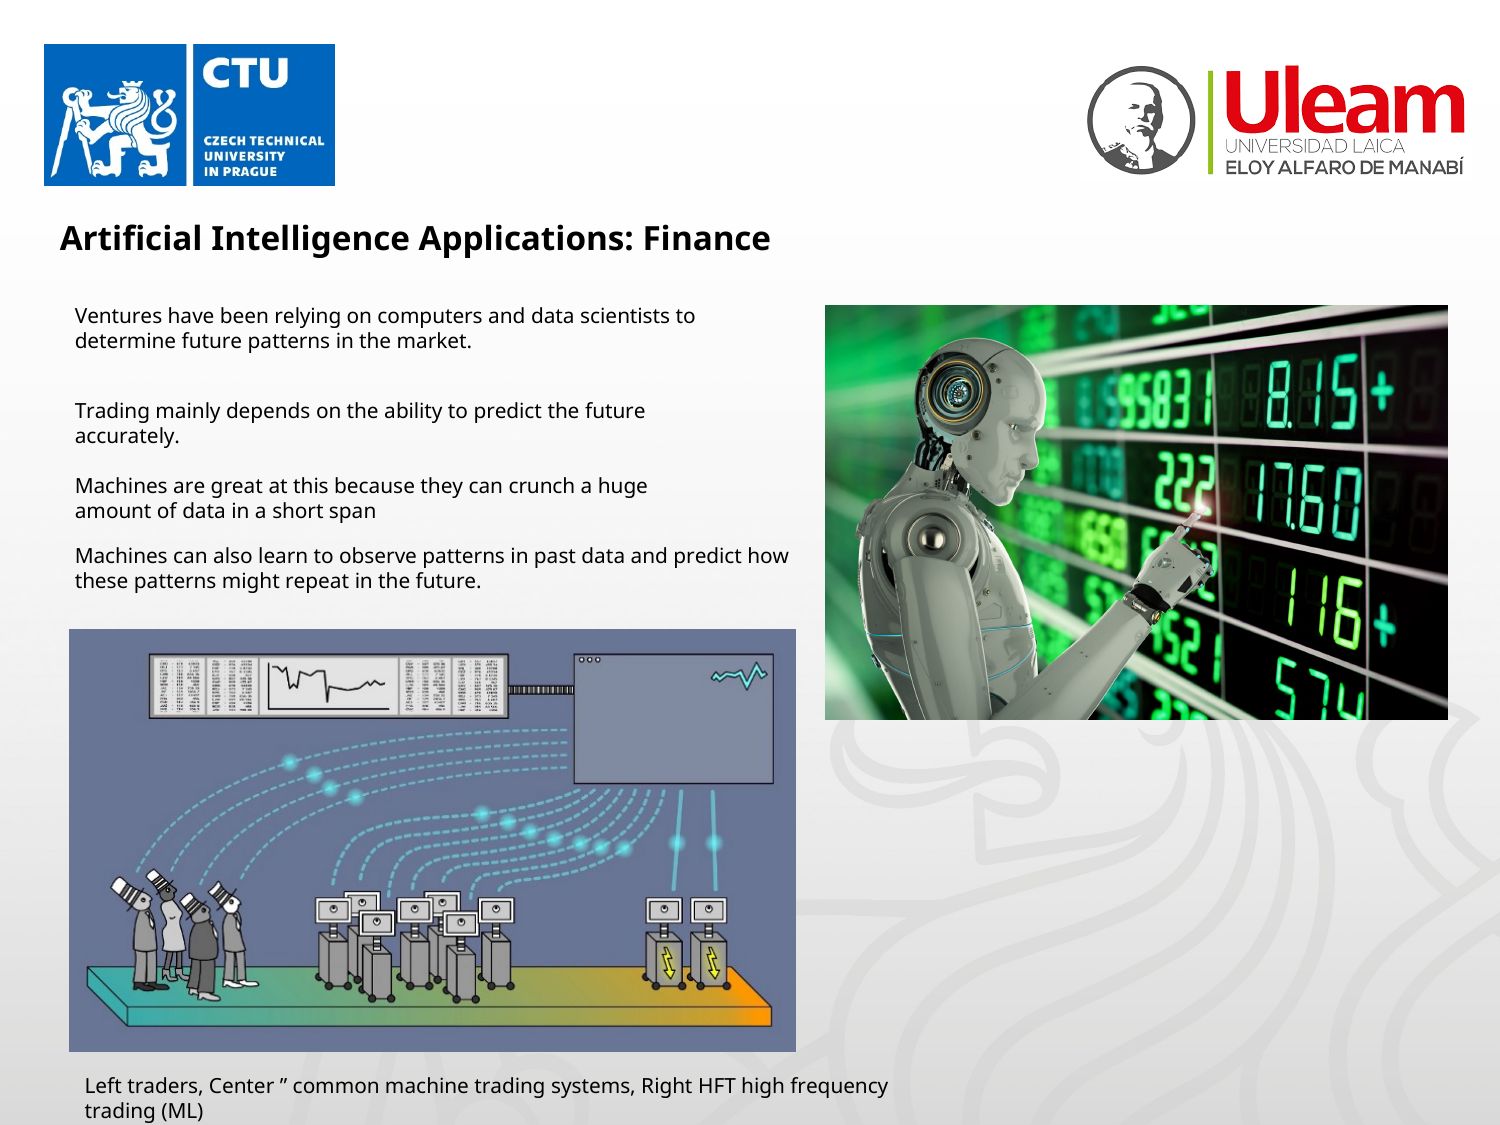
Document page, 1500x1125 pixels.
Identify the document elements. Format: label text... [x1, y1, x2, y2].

text_box Left traders, Center ” common machine trading systems, Right HFT high frequency trading (ML) [69, 1065, 916, 1125]
text_box Machines can also learn to observe patterns in past data and predict how these patterns might repeat in the future. [60, 535, 805, 601]
text_box Ventures have been relying on computers and data scientists to determine future patterns in the market. Trading mainly depends on the ability to predict the future accurately. [60, 294, 742, 456]
text_box Machines are great at this because they can crunch a huge amount of data in a short span [60, 464, 721, 530]
picture [0, 0, 1500, 1125]
text_box Artificial Intelligence Applications: Finance [45, 210, 908, 336]
